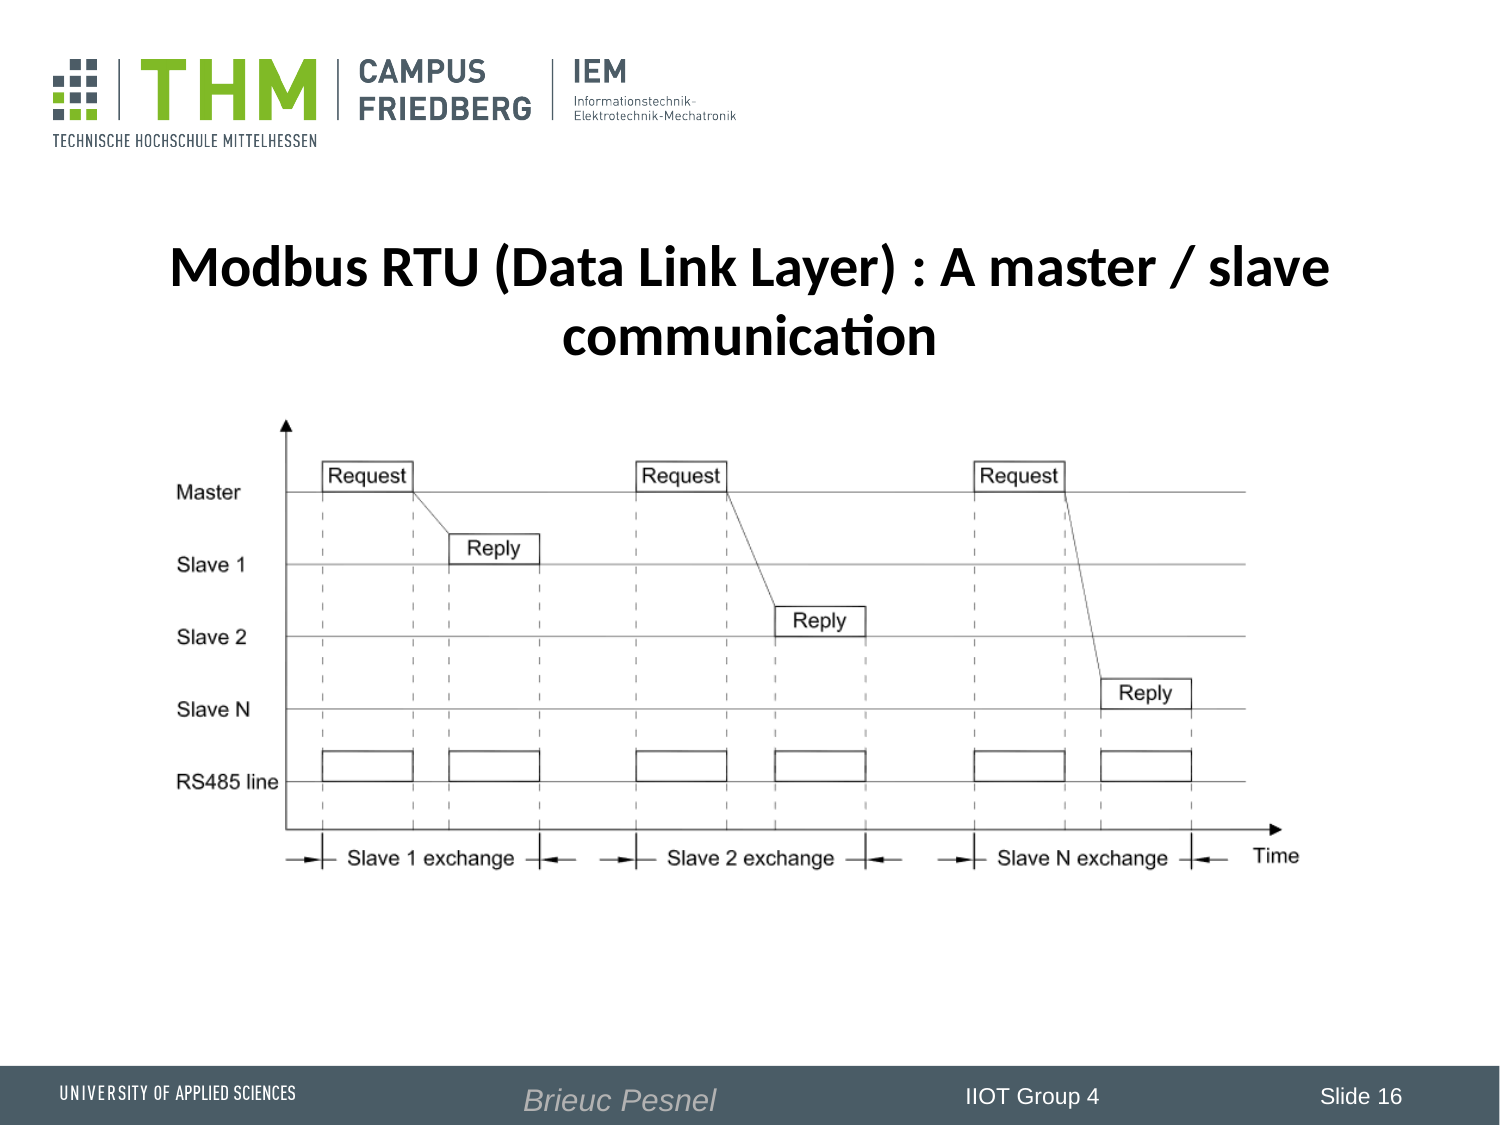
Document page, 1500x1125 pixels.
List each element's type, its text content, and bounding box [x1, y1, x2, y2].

picture [110, 388, 1390, 905]
text_box Brieuc Pesnel [413, 1075, 827, 1125]
text_box Modbus RTU (Data Link Layer) : A master / slave communication [122, 220, 1378, 377]
picture [59, 1082, 296, 1104]
picture [53, 59, 736, 147]
